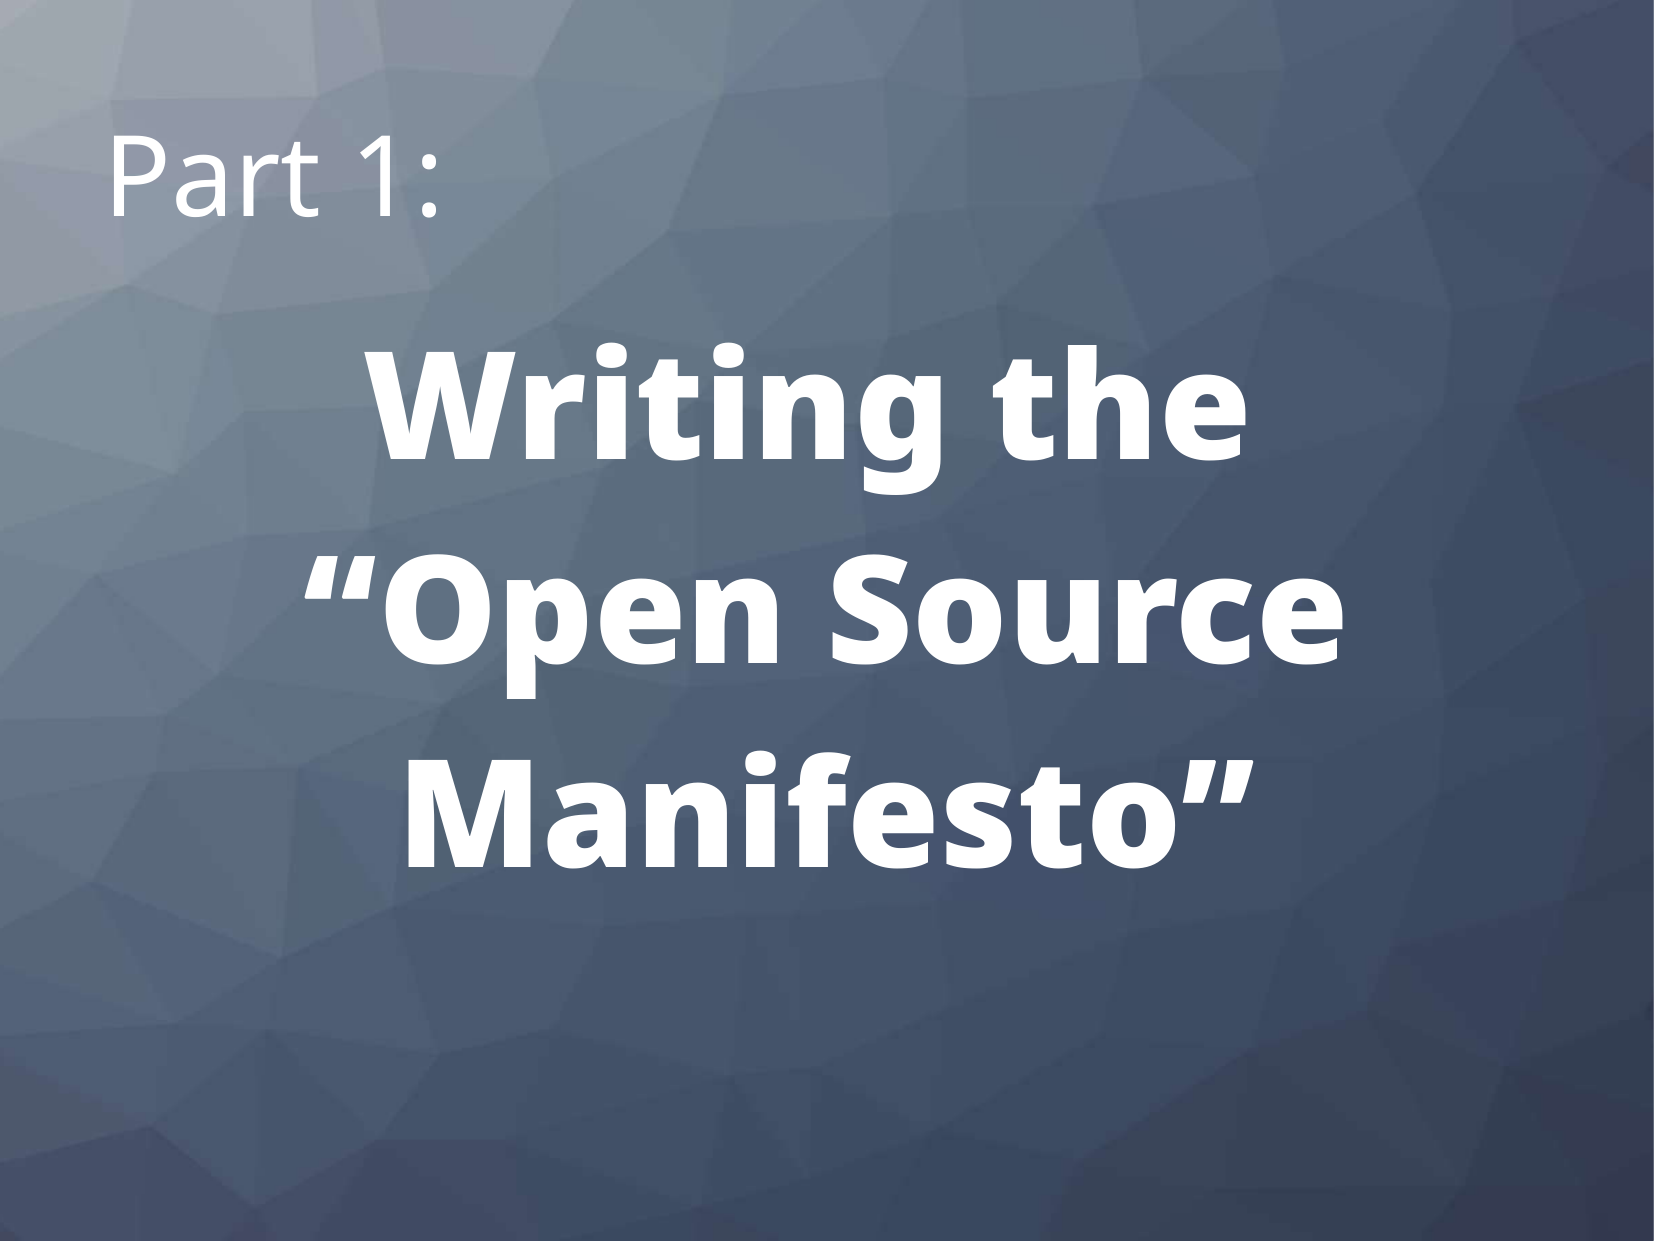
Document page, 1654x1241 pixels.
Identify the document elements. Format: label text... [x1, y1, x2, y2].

text_box Part 1: [88, 88, 1506, 245]
title Writing the “Open Source Manifesto” [59, 177, 1595, 1034]
picture [0, 0, 1654, 1241]
